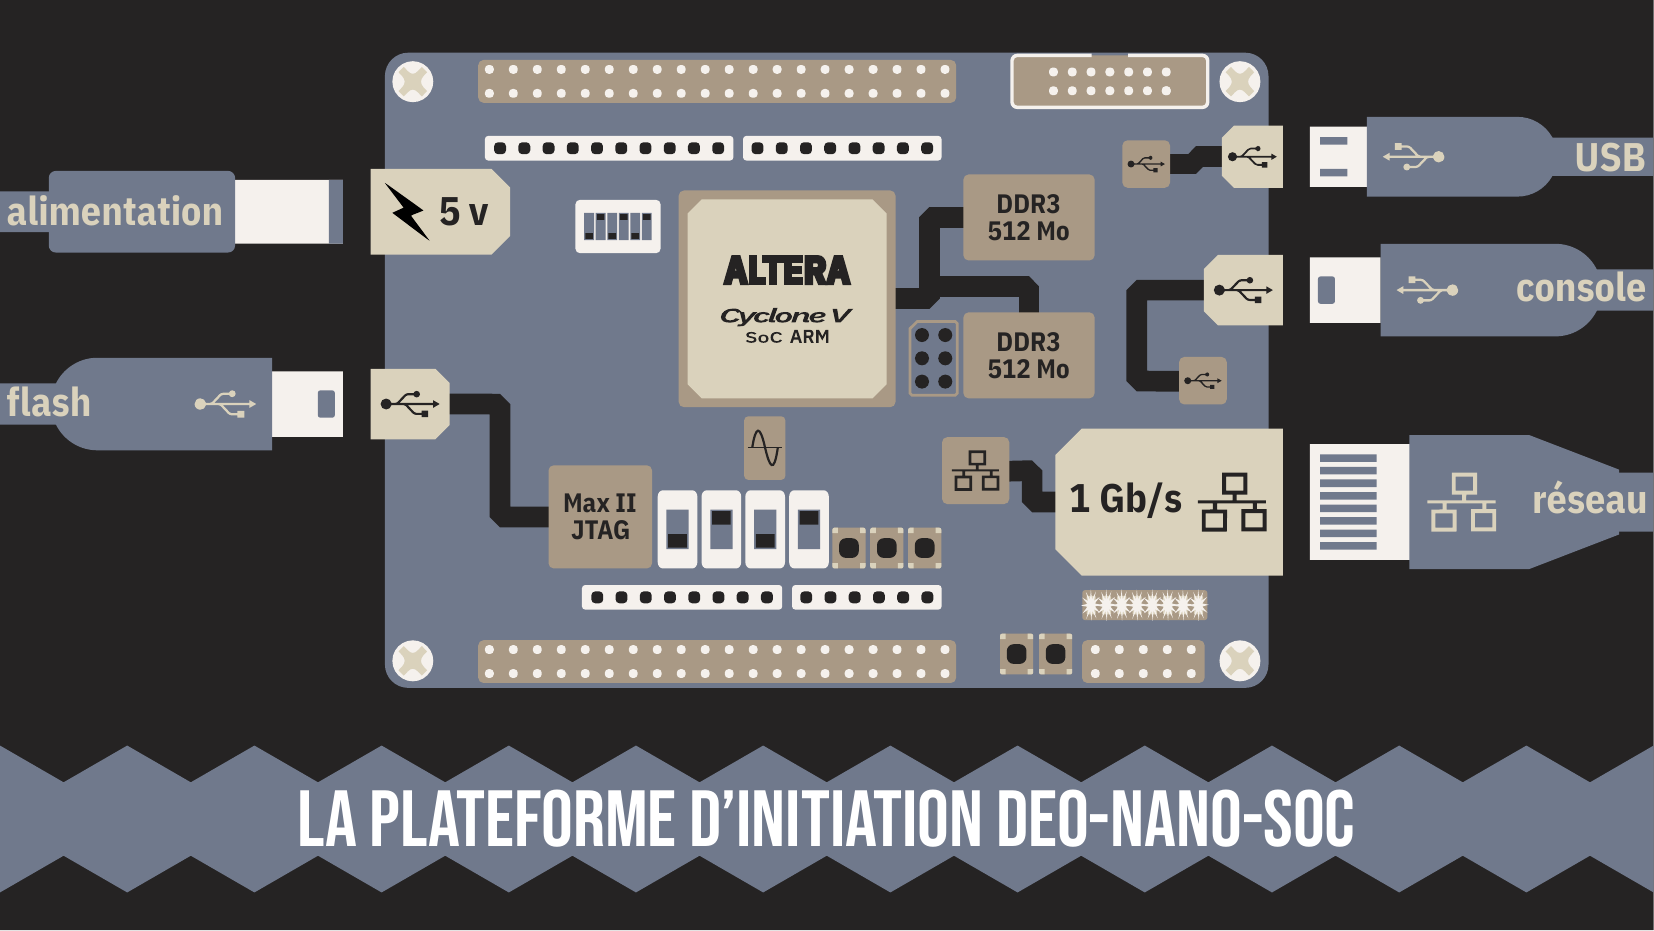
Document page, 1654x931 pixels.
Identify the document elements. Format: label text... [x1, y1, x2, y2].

picture [0, 0, 1654, 741]
title La plateforme d’initiation DE0-Nano-SoC [54, 768, 1600, 877]
